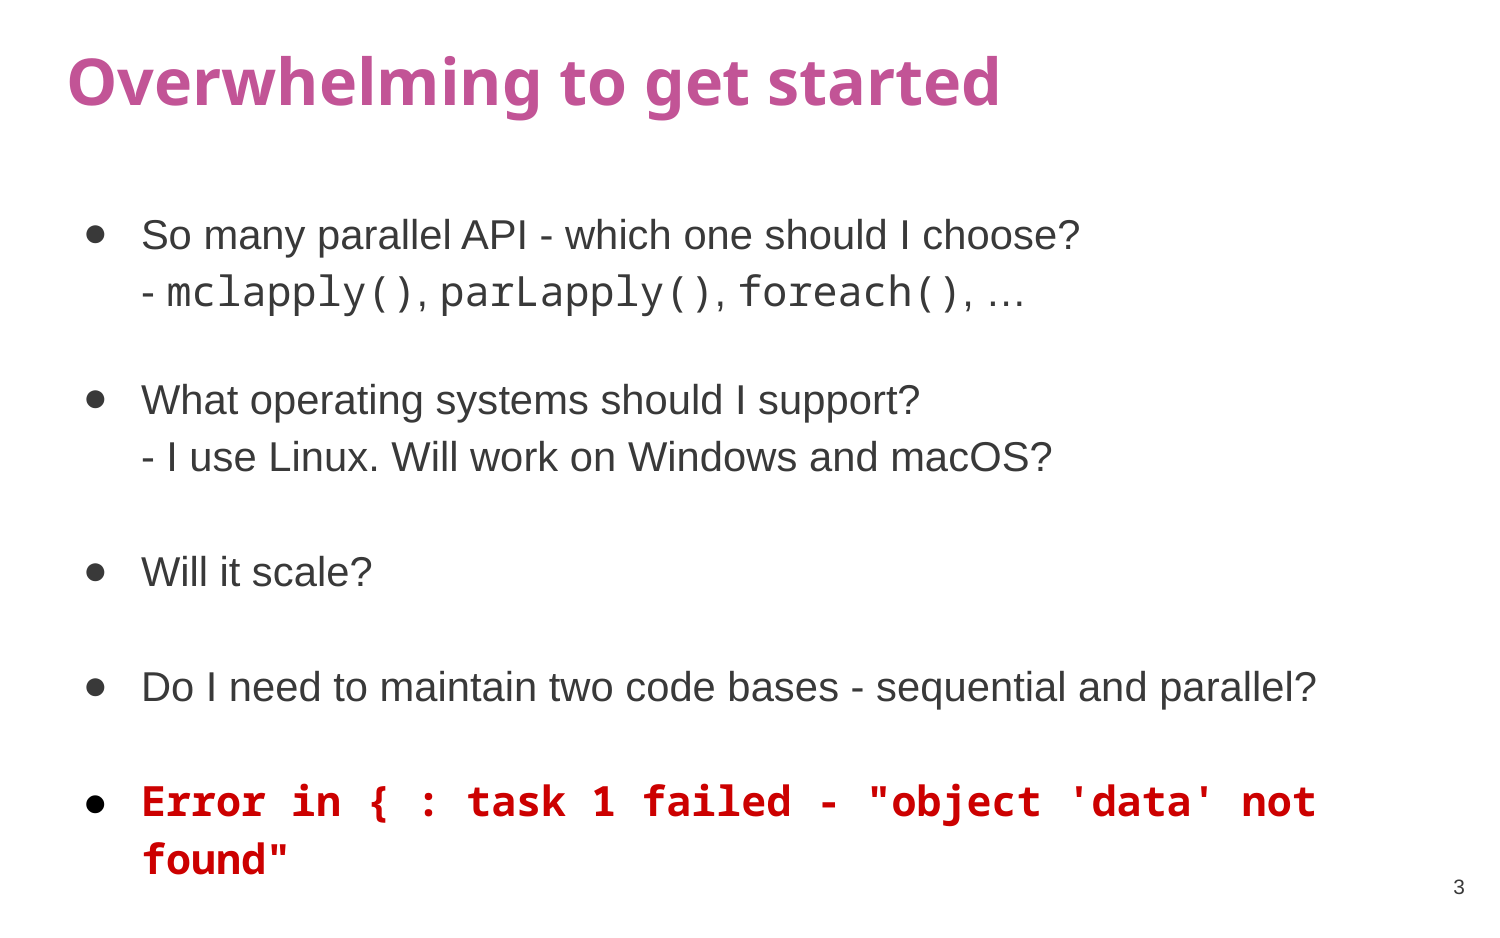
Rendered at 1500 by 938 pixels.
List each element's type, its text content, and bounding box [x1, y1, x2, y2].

title Overwhelming to get started [51, 25, 1449, 130]
list So many parallel API - which one should I choose? - mclapply(), parLapply(), foreach(), … What operating systems should I support? - I use Linux. Will work on Windows and macOS? Will it scale? Do I need to maintain two code bases - sequential and parallel? Error in { : task 1 failed - "object 'data' not found" [51, 185, 1449, 877]
slide_number <number> [1389, 849, 1480, 922]
